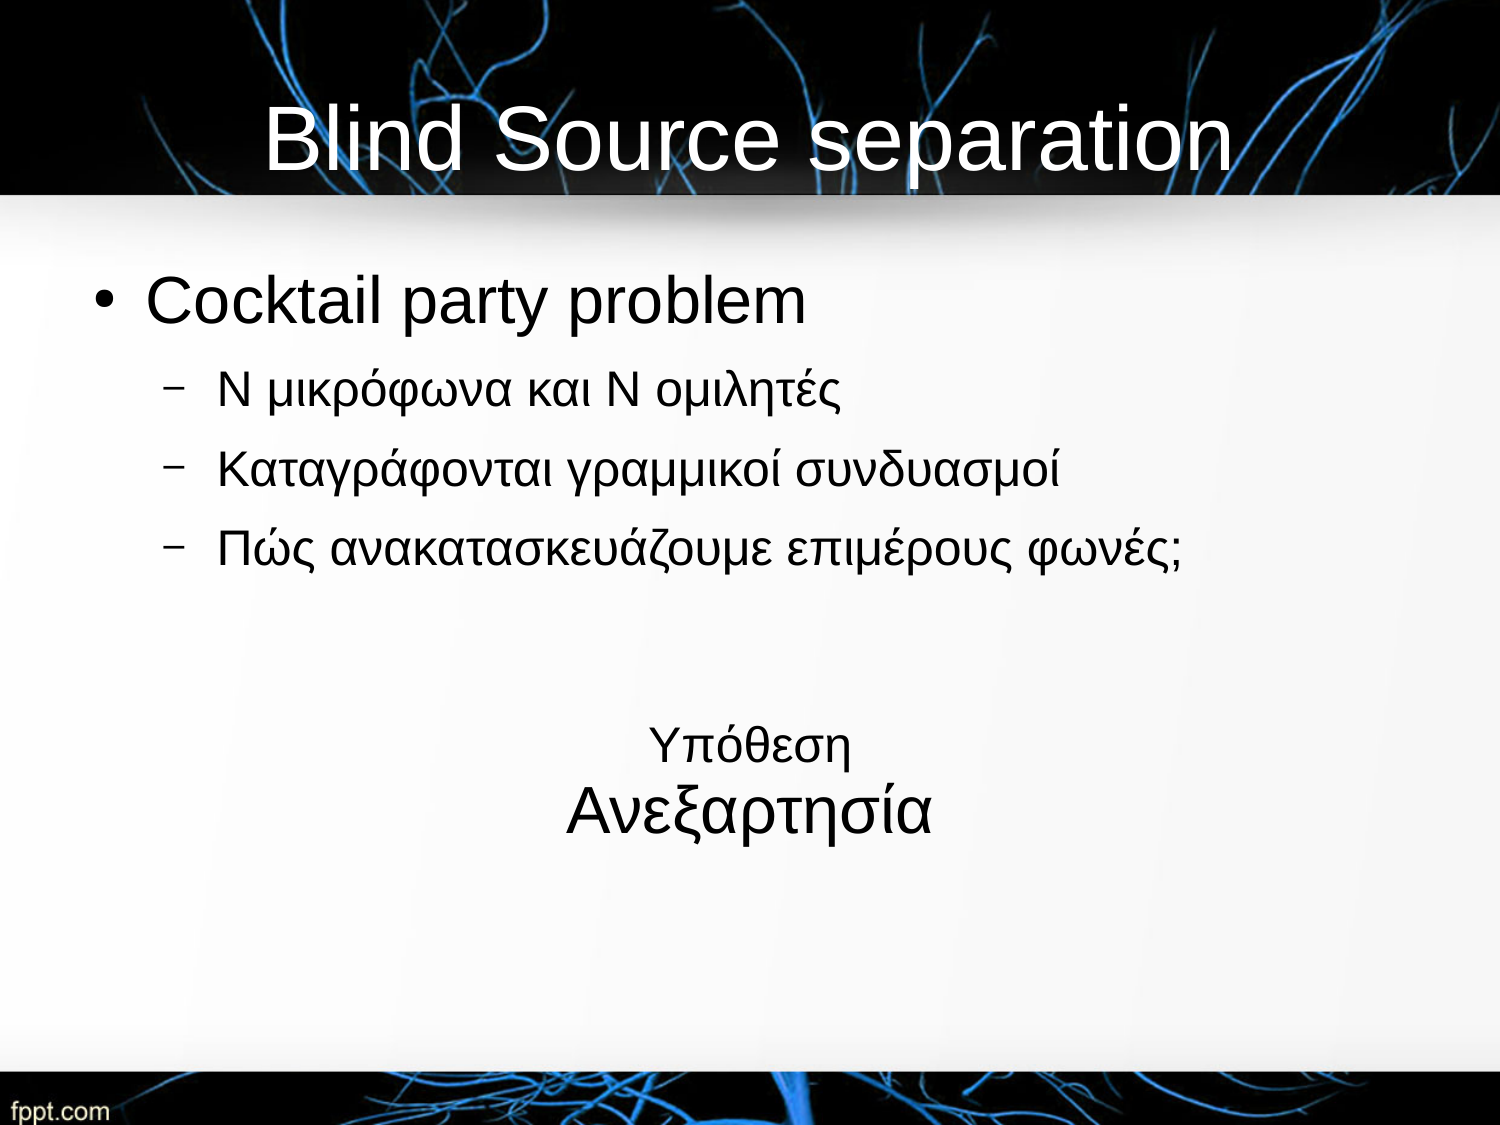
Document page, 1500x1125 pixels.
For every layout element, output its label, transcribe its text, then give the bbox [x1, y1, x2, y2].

list Υπόθεση Ανεξαρτησία [563, 716, 938, 885]
list Cocktail party problem N μικρόφωνα και N ομιλητές Καταγράφονται γραμμικοί συνδυασμοί Πώς ανακατασκευάζουμε επιμέρους φωνές; [75, 263, 1425, 613]
picture [0, 0, 1500, 1125]
title Blind Source separation [75, 45, 1425, 233]
